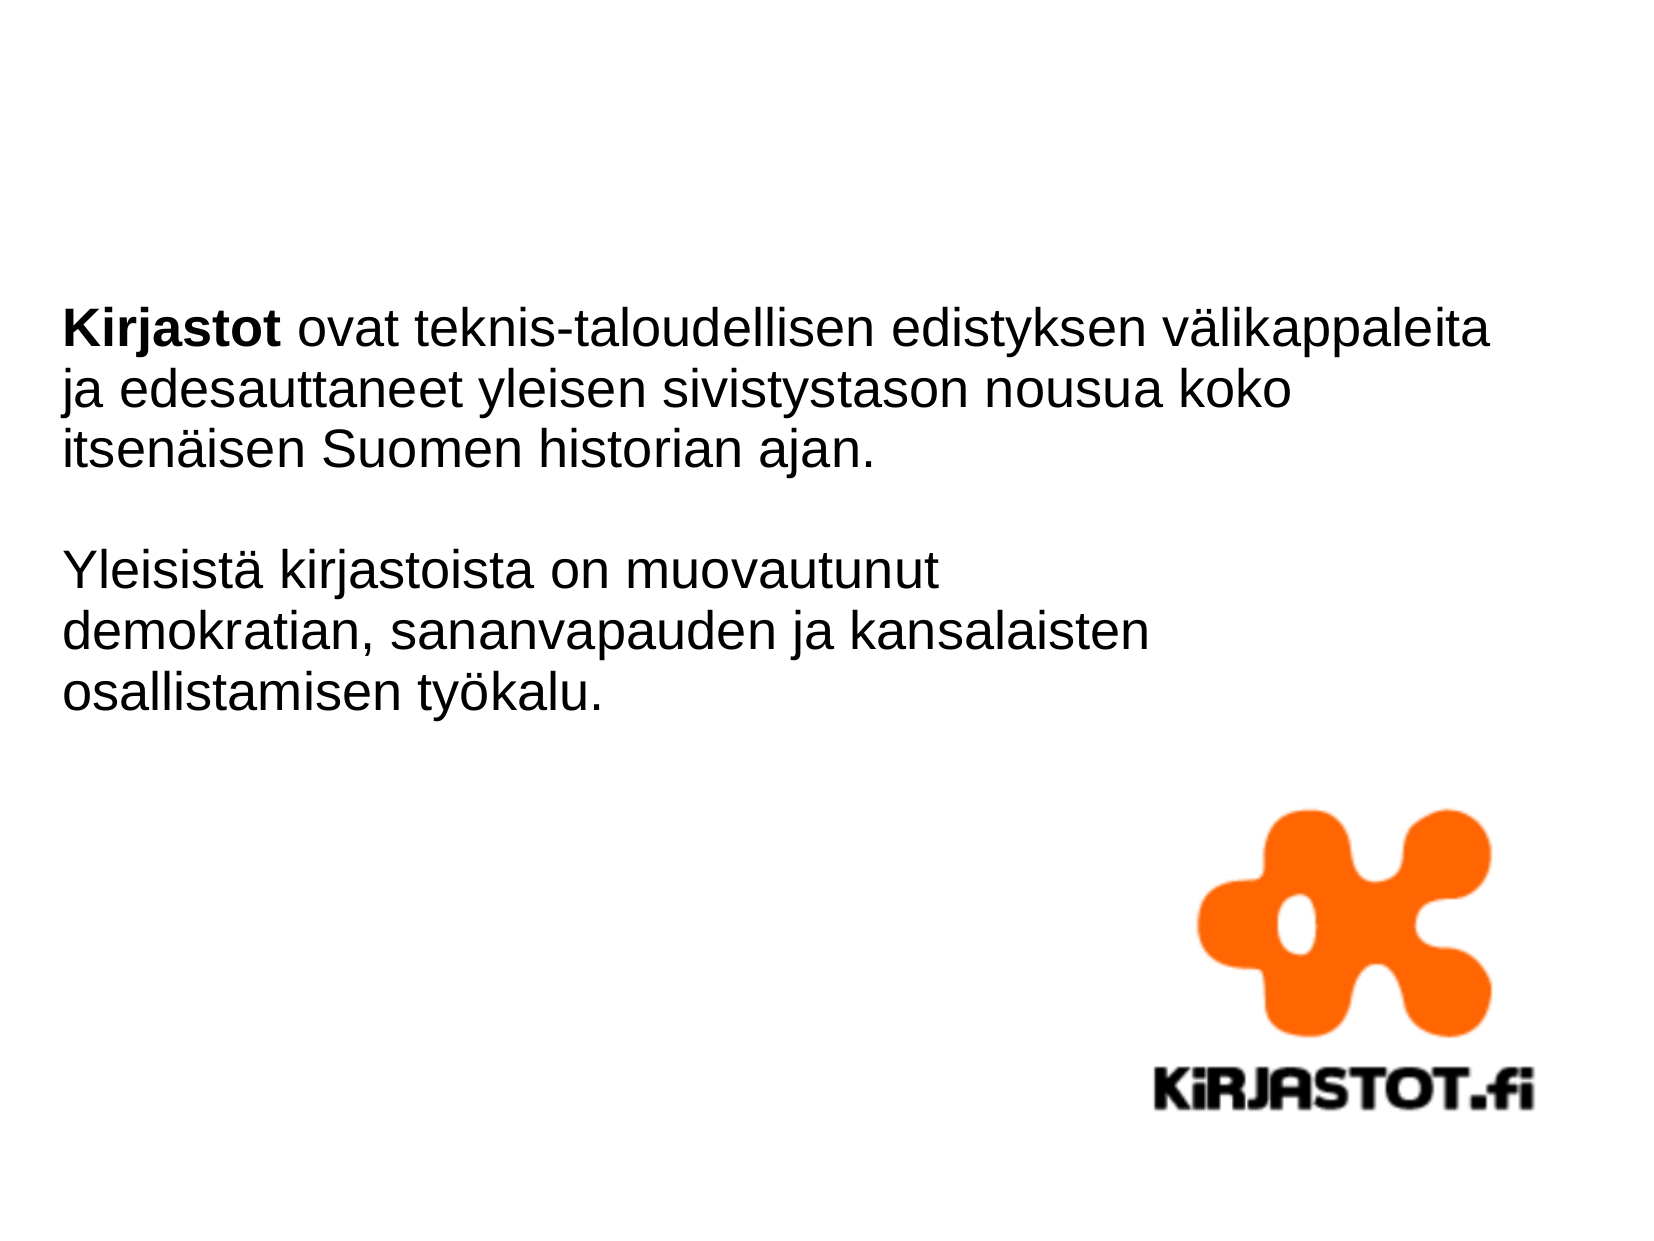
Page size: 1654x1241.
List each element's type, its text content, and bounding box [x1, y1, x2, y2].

picture [1145, 761, 1542, 1158]
text_box Kirjastot ovat teknis-taloudellisen edistyksen välikappaleita ja edesauttaneet yleisen sivistystason nousua koko itsenäisen Suomen historian ajan. Yleisistä kirjastoista on muovautunut demokratian, sananvapauden ja kansalaisten osallistamisen työkalu. [47, 290, 1512, 792]
